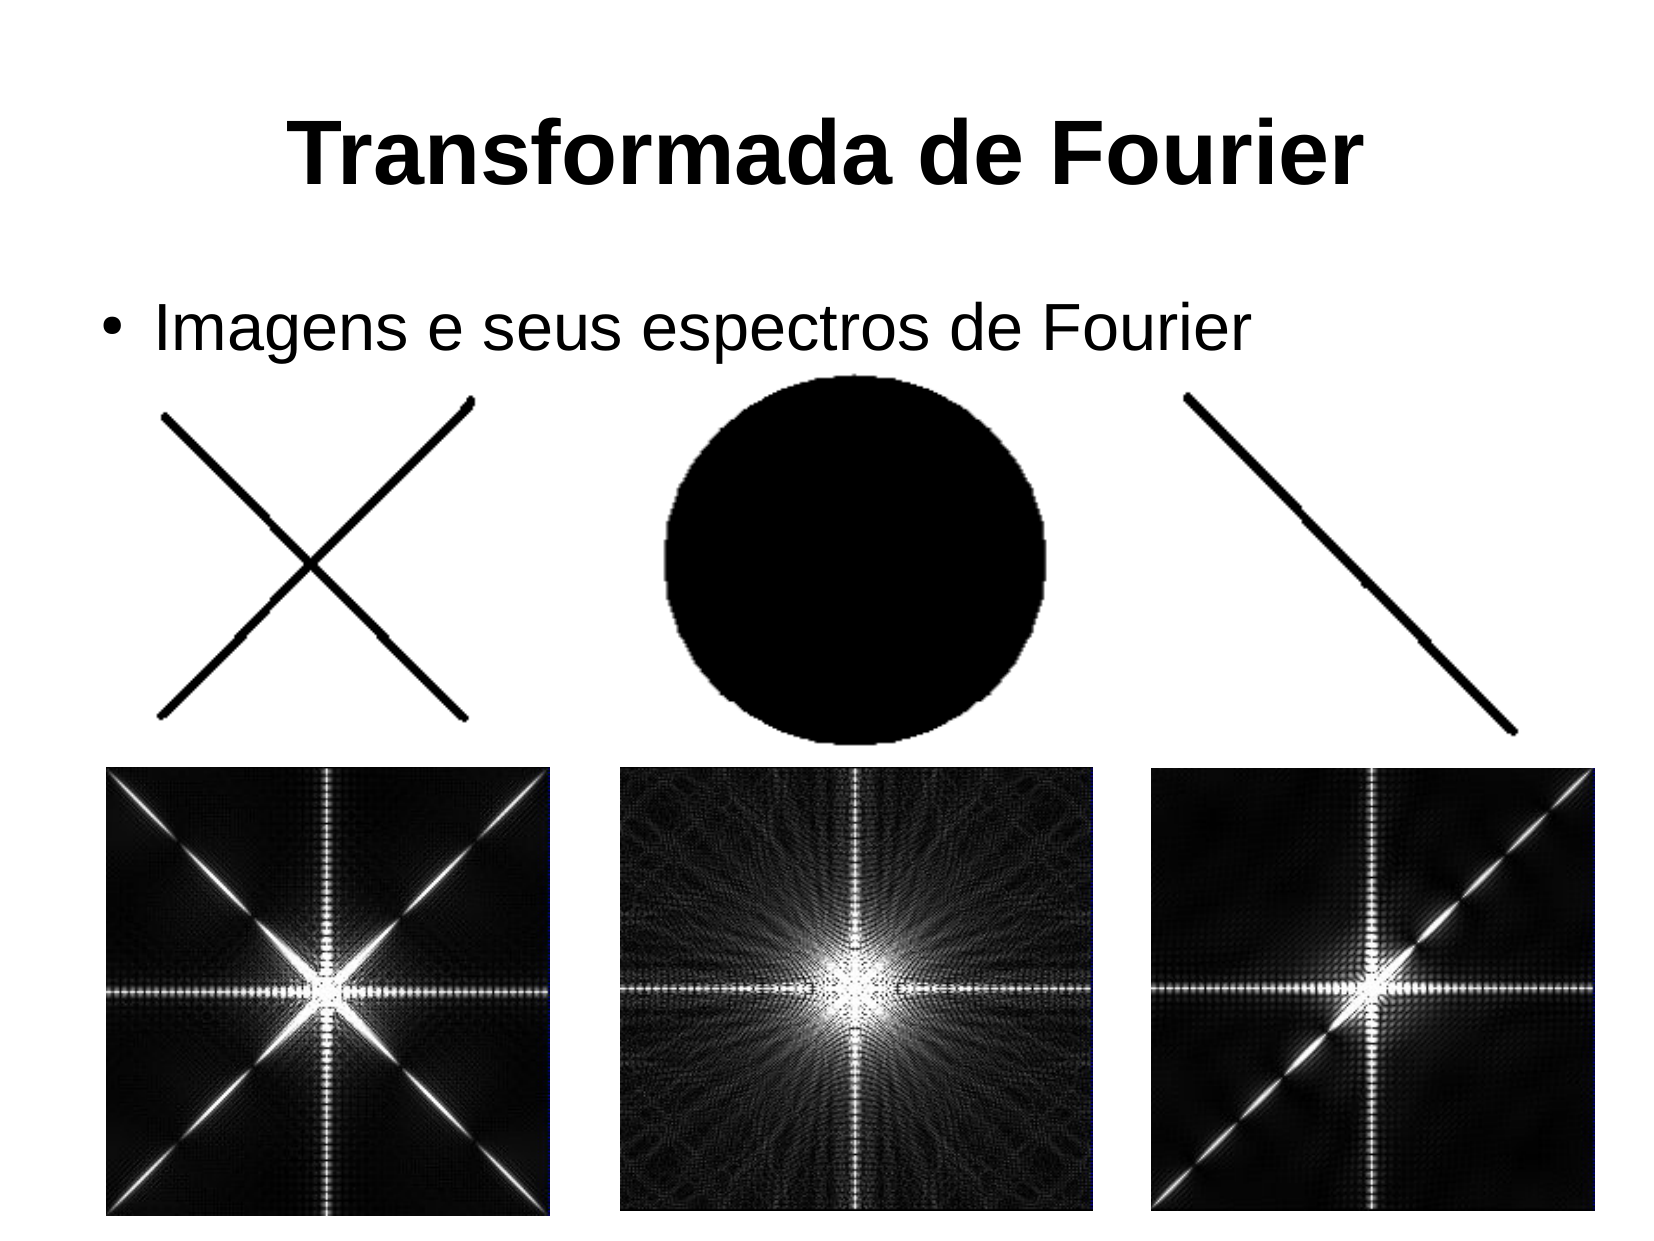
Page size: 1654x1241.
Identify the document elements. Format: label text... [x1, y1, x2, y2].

picture [1151, 768, 1595, 1211]
title Transformada de Fourier [82, 49, 1571, 257]
picture [1175, 377, 1530, 748]
picture [106, 767, 550, 1216]
picture [147, 390, 488, 733]
list Imagens e seus espectros de Fourier [82, 290, 1477, 443]
picture [654, 364, 1053, 756]
picture [620, 767, 1093, 1211]
